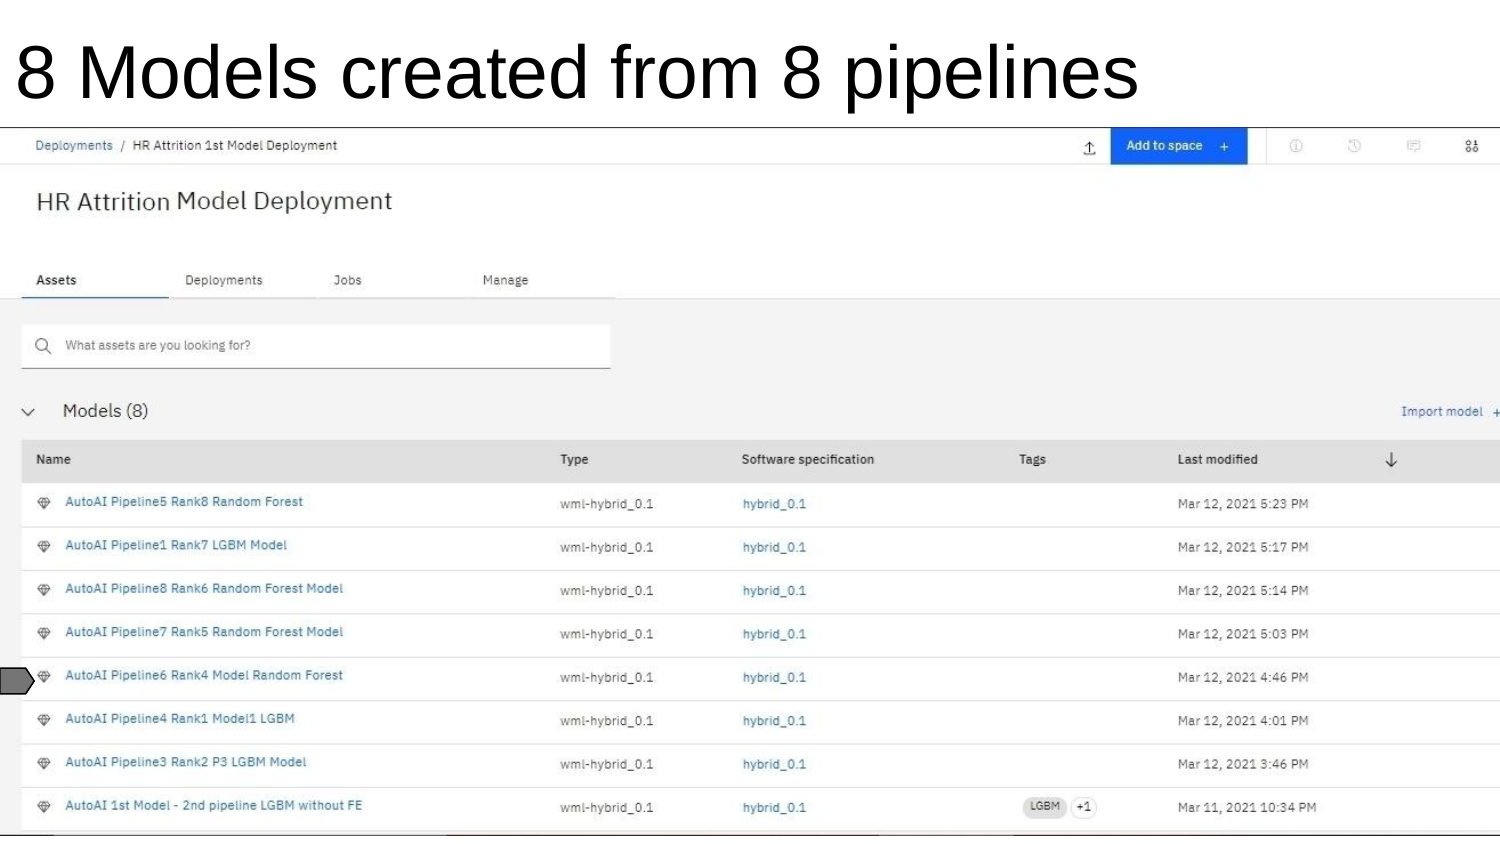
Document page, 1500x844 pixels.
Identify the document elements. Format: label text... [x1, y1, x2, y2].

title 8 Models created from 8 pipelines [0, 8, 1438, 114]
text_box [0, 668, 35, 694]
picture [0, 127, 1500, 836]
